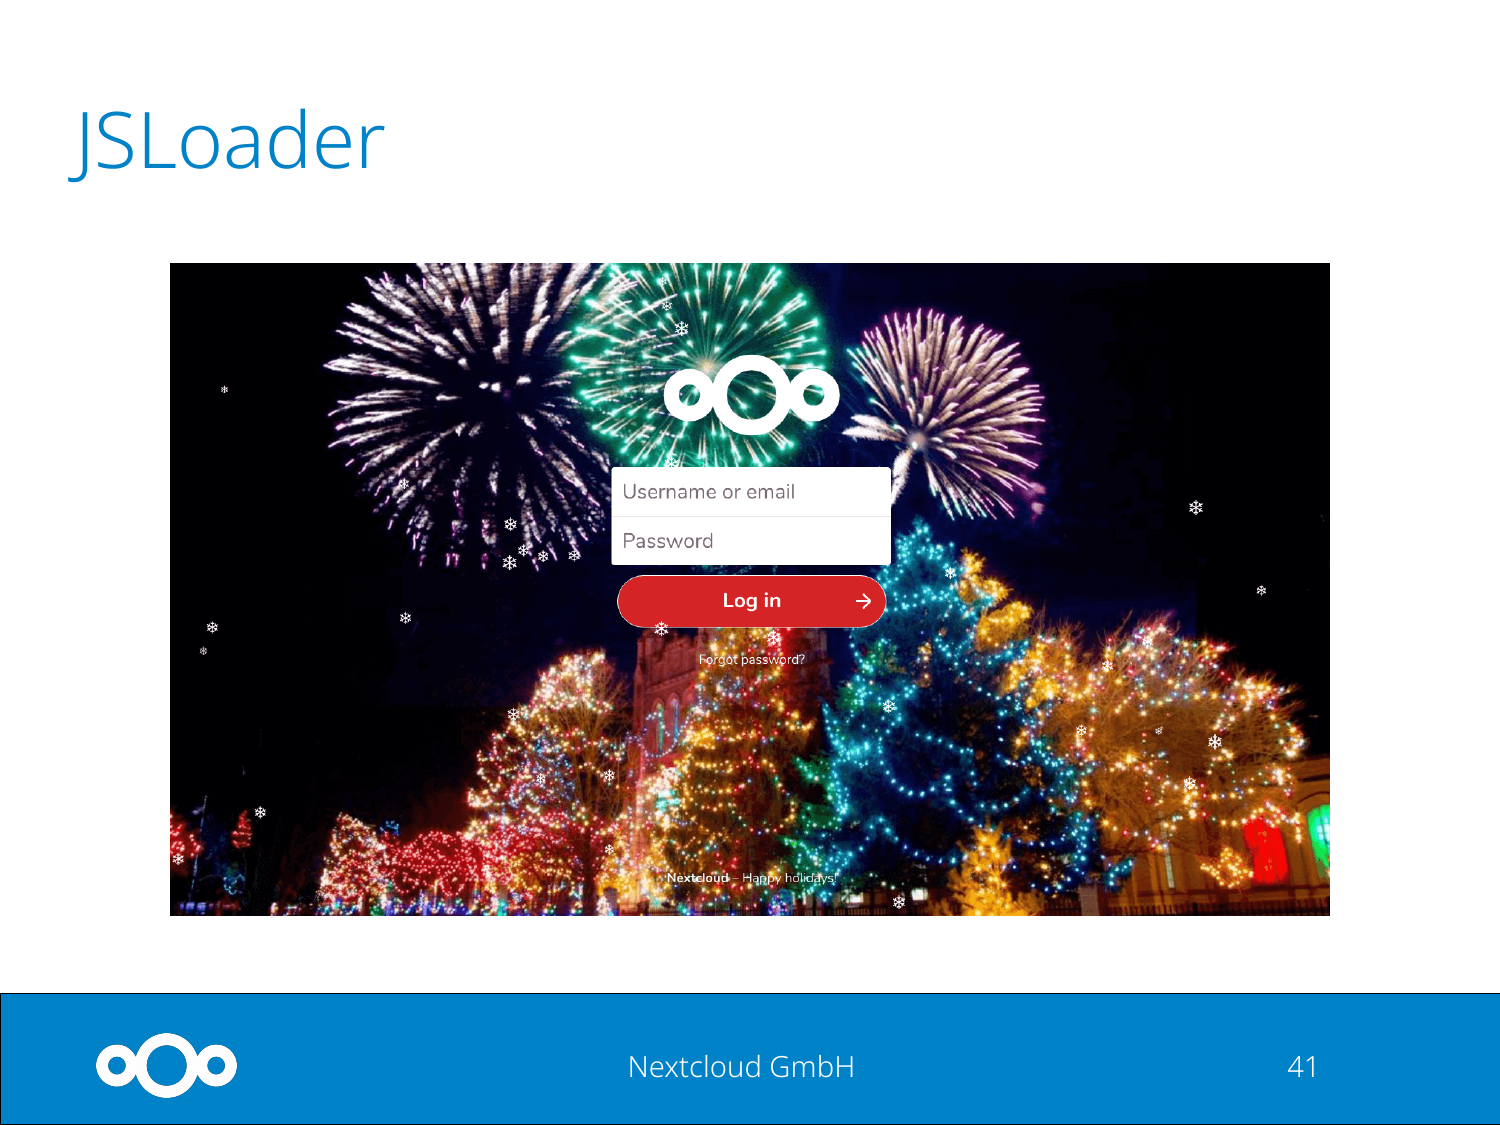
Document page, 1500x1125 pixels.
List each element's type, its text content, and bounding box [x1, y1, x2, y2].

title JSLoader [74, 44, 1425, 233]
picture [170, 263, 1330, 916]
picture [96, 1033, 237, 1098]
